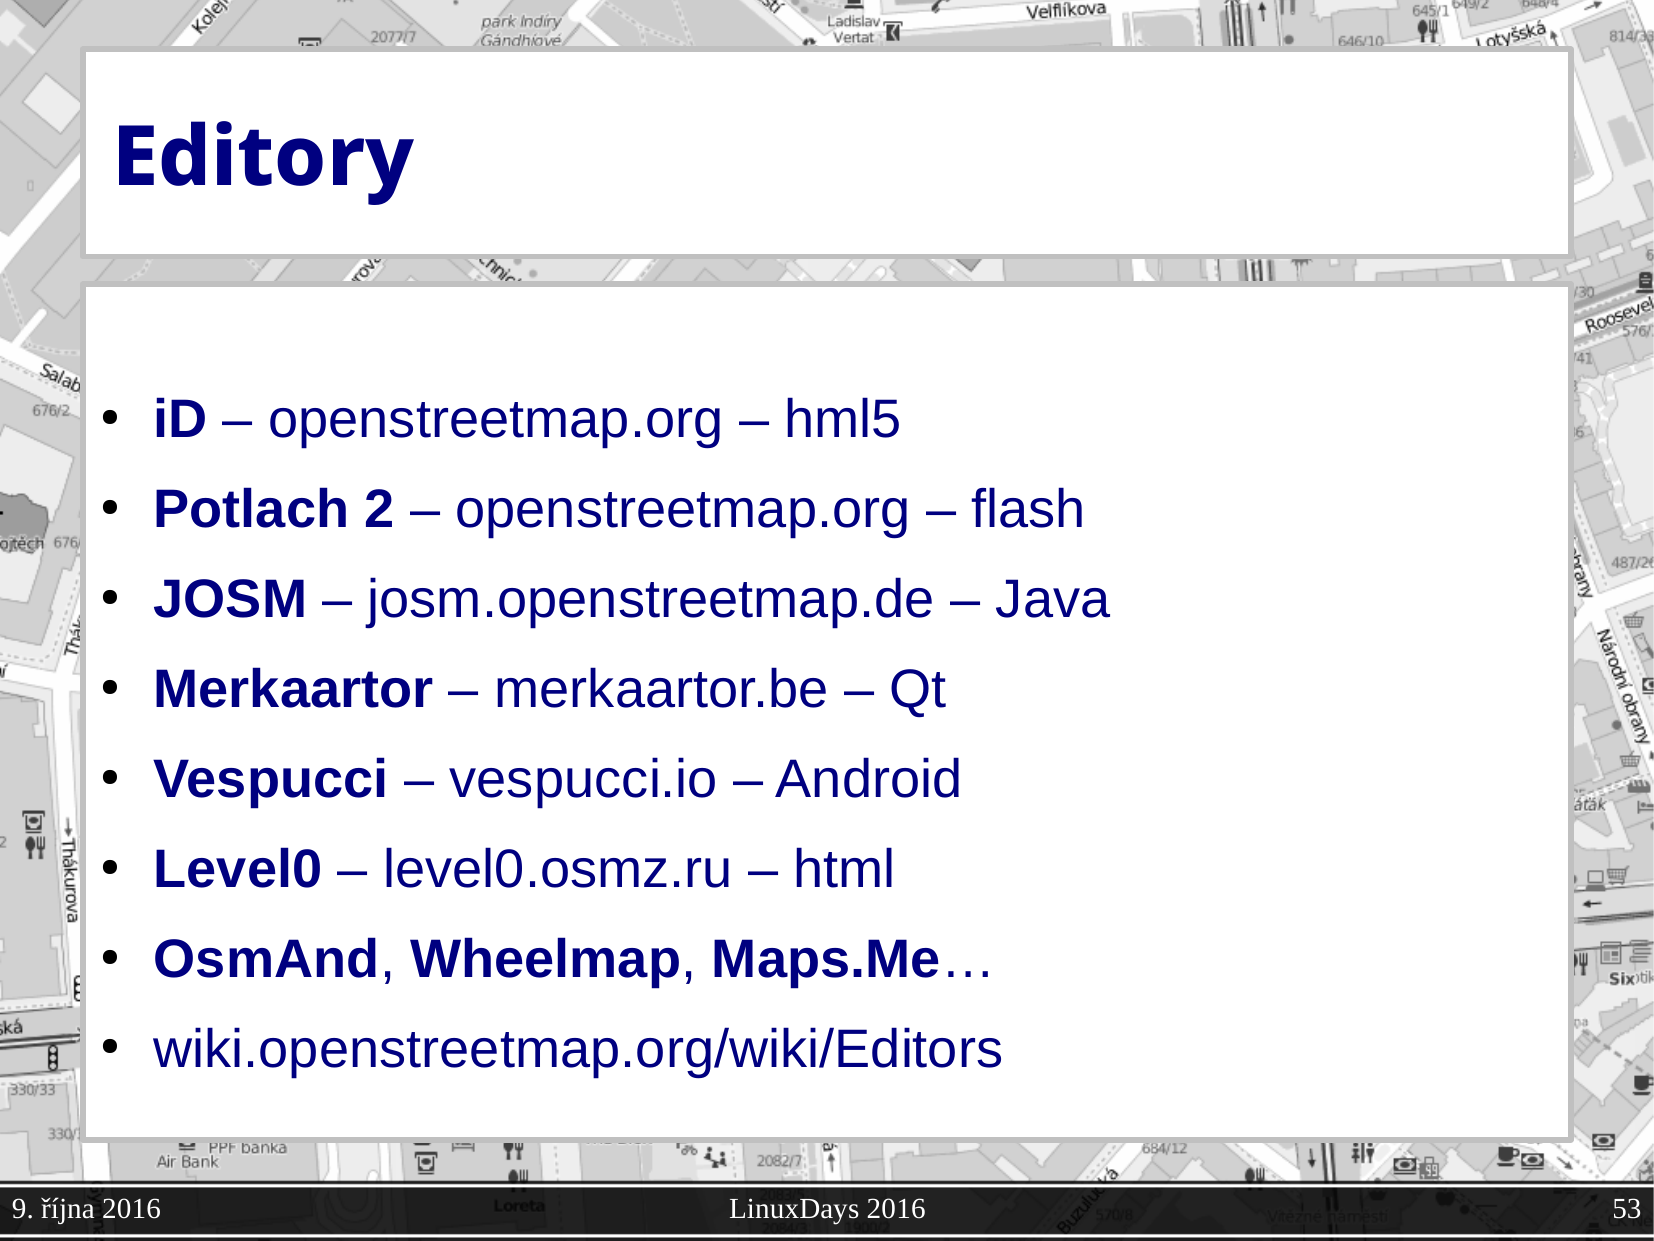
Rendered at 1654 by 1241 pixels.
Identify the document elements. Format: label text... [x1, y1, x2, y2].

title Editory [82, 49, 1571, 257]
picture [0, 0, 1654, 1241]
list iD – openstreetmap.org – hml5 Potlach 2 – openstreetmap.org – flash JOSM – josm.openstreetmap.de – Java Merkaartor – merkaartor.be – Qt Vespucci – vespucci.io – Android Level0 – level0.osmz.ru – html OsmAnd, Wheelmap, Maps.Me… wiki.openstreetmap.org/wiki/Editors [82, 284, 1571, 1140]
